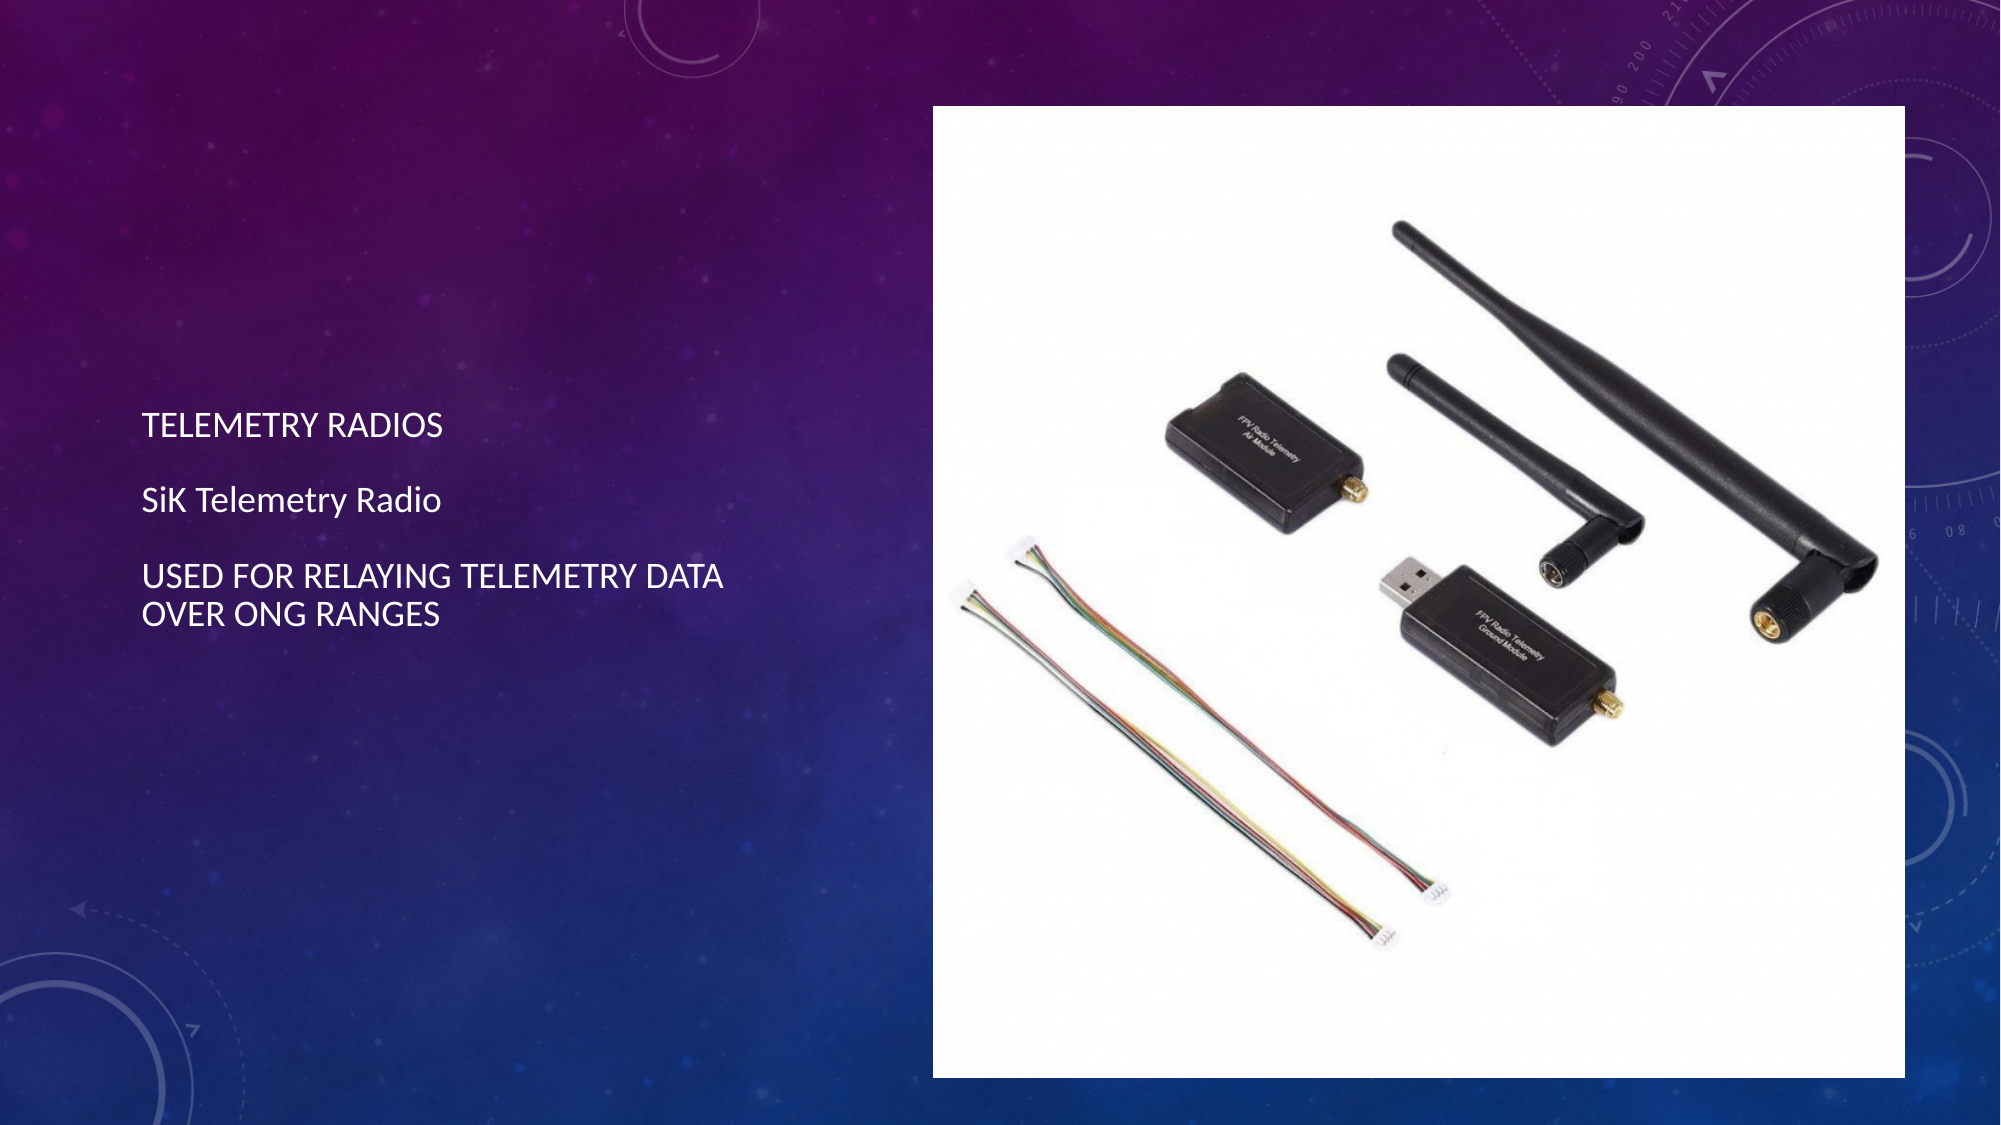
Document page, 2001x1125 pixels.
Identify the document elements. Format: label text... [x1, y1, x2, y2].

title TELEMETRY RADIOS SiK Telemetry Radio USED FOR RELAYING TELEMETRY DATA OVER ONG RANGES [141, 391, 762, 653]
picture [0, 0, 2001, 1125]
